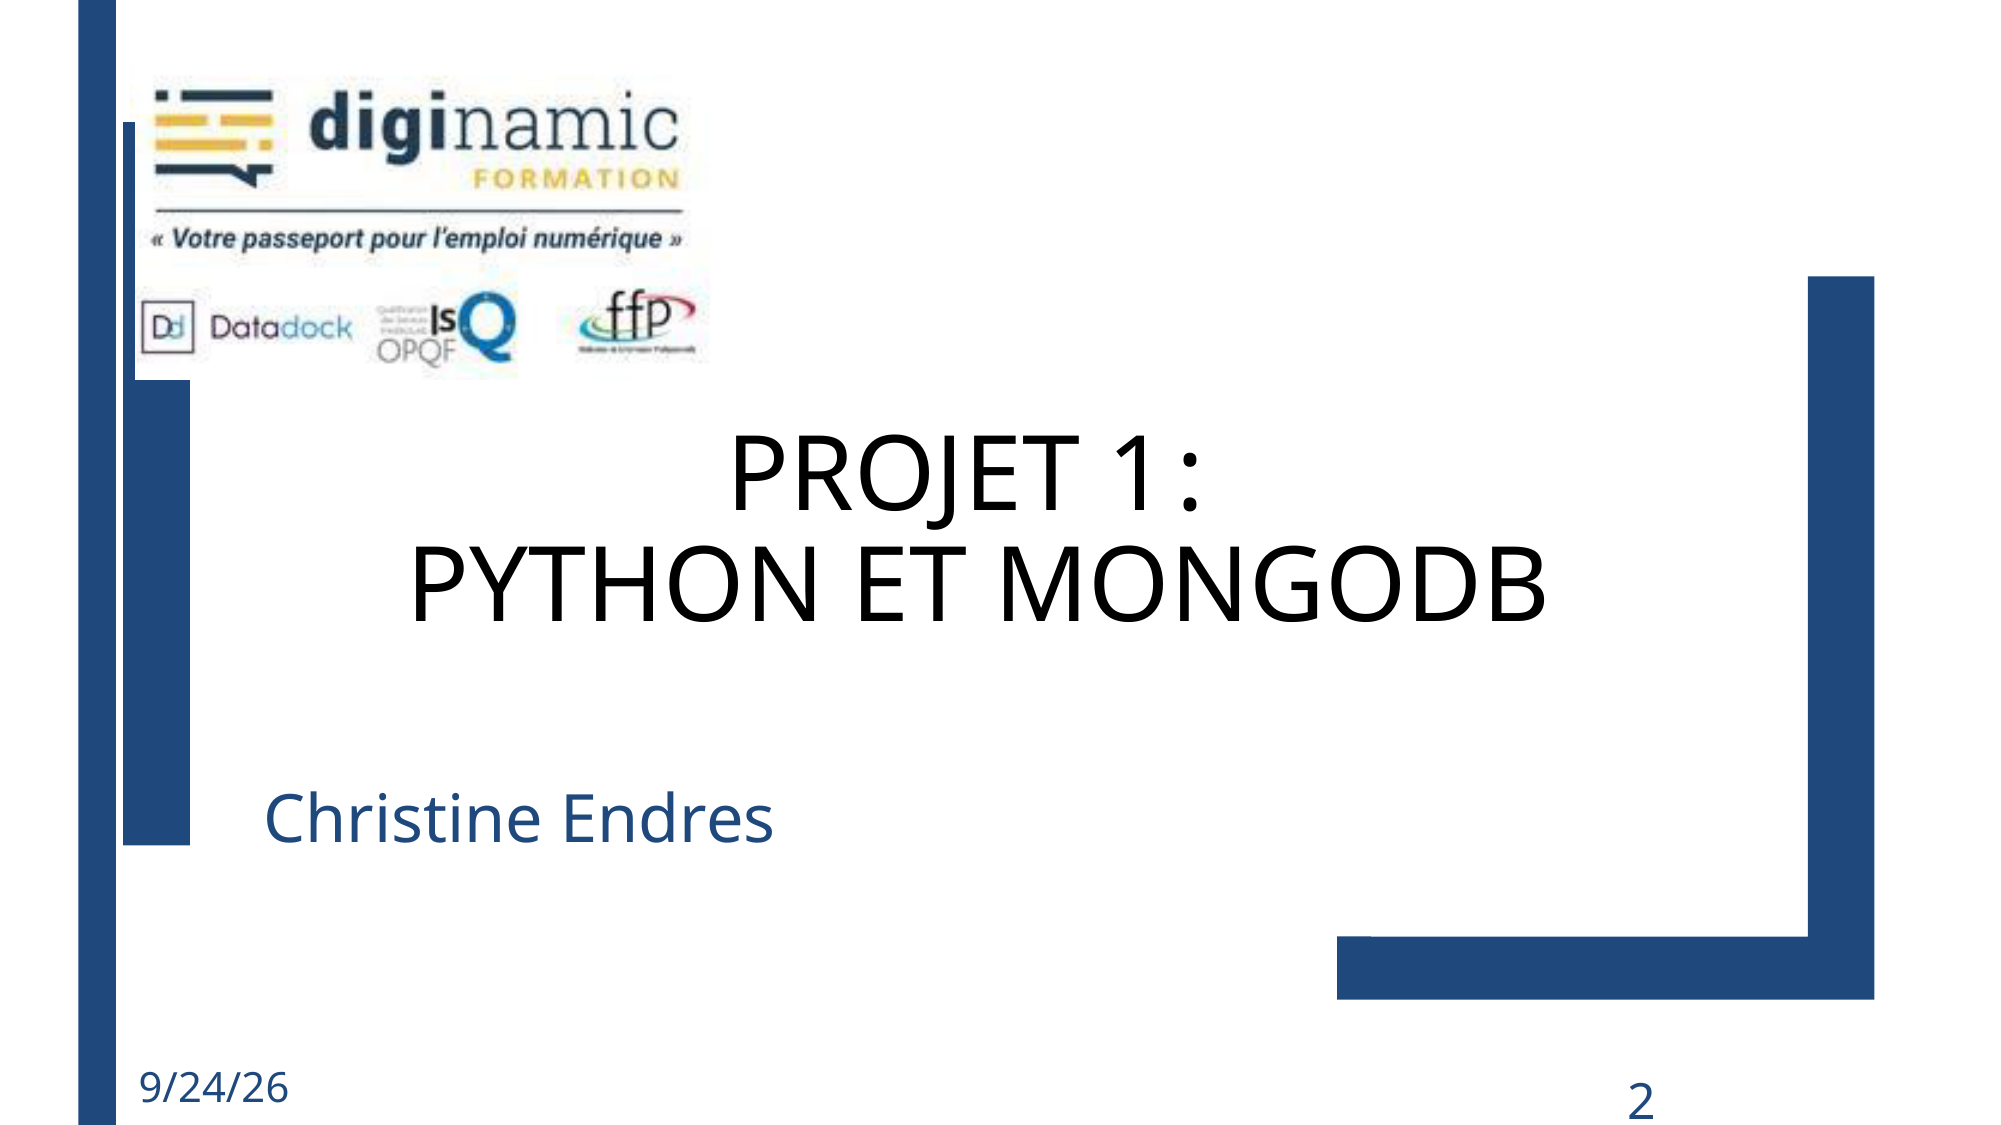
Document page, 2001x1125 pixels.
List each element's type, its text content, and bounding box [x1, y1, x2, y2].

title Projet 1 : PYTHON ET MONGODB [65, 393, 1866, 652]
text_box [1612, 1058, 1875, 1125]
text_box 2/23/2024 [123, 1050, 388, 1117]
subtitle Christine Endres [137, 758, 903, 935]
